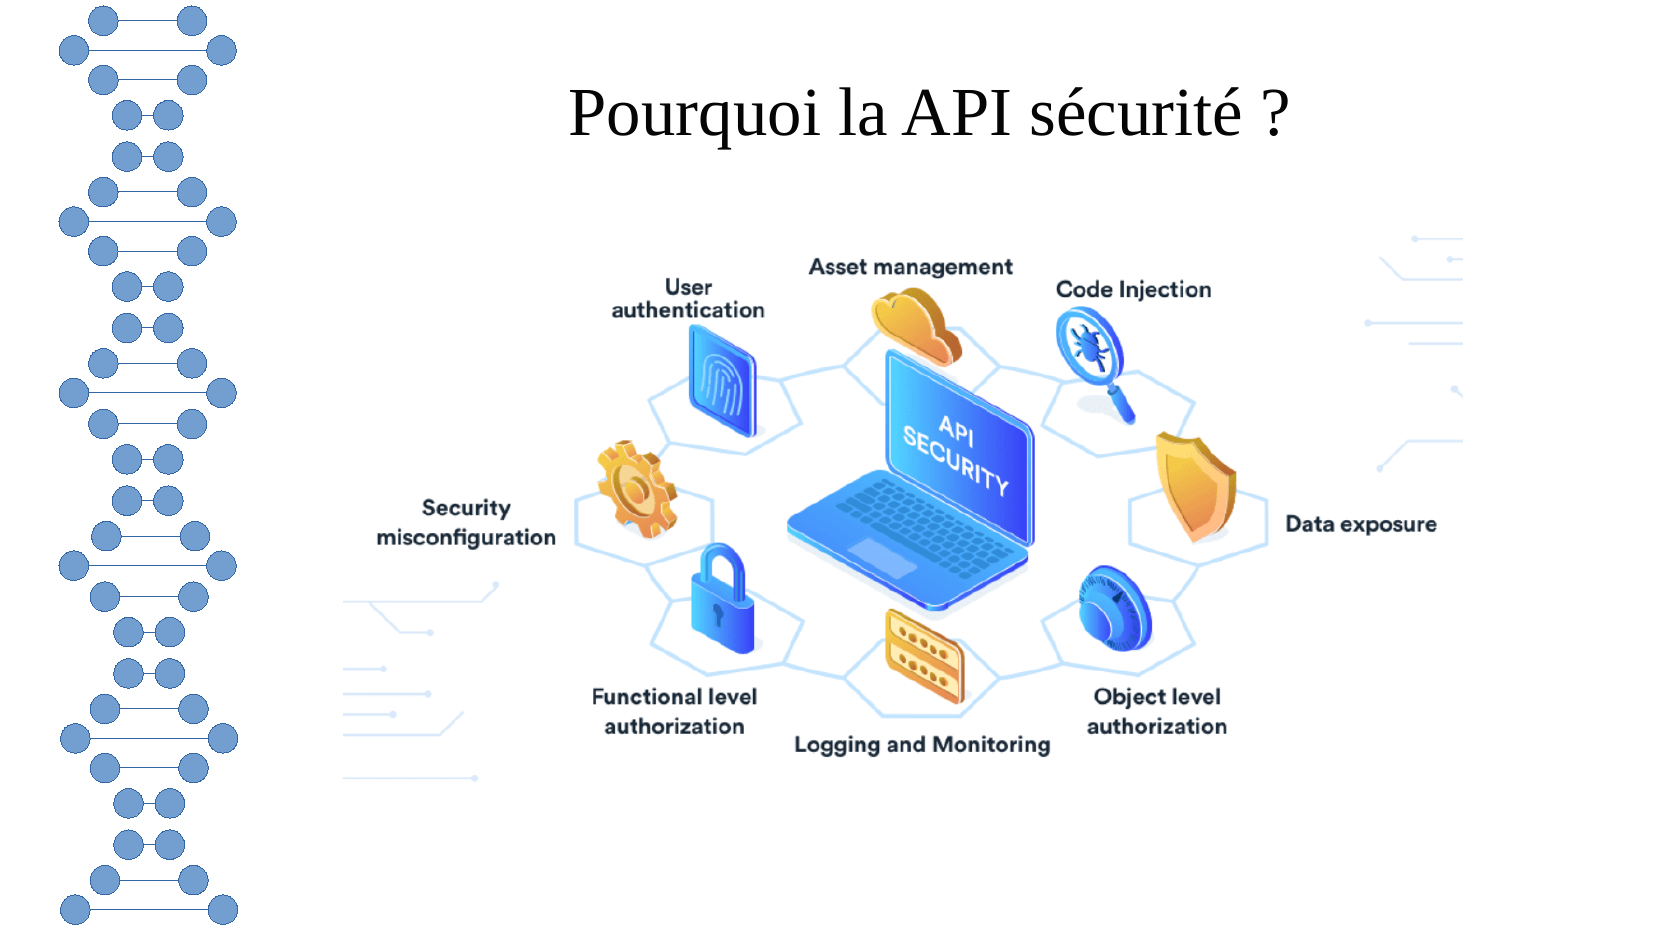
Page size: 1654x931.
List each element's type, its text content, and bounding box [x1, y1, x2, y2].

title Pourquoi la API sécurité ? [265, 35, 1595, 189]
picture [343, 219, 1463, 788]
